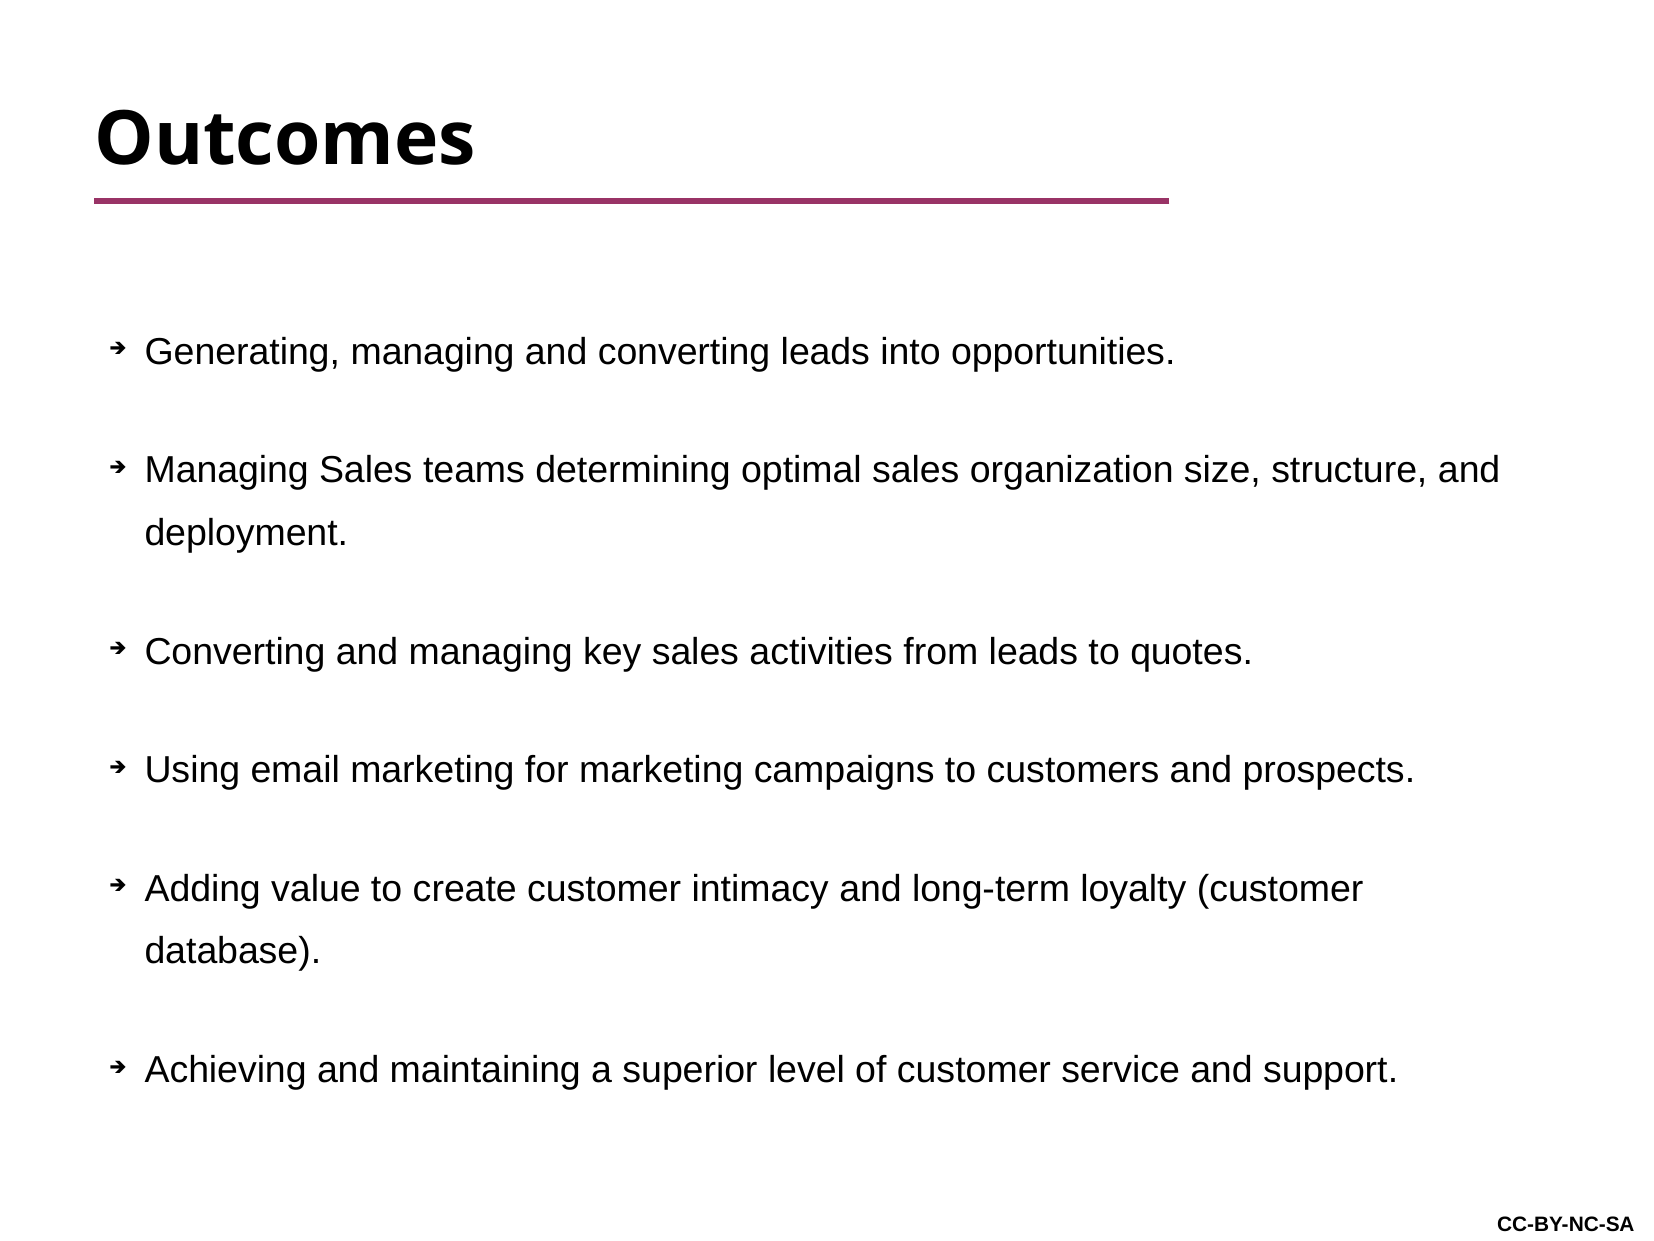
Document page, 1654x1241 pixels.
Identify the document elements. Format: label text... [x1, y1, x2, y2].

title Outcomes [94, 31, 1571, 239]
text_box [94, 239, 1571, 1228]
text_box Generating, managing and converting leads into opportunities. Managing Sales teams determining optimal sales organization size, structure, and deployment. Converting and managing key sales activities from leads to quotes. Using email marketing for marketing campaigns to customers and prospects. Adding value to create customer intimacy and long-term loyalty (customer database). Achieving and maintaining a superior level of customer service and support. [94, 259, 1548, 1154]
text_box CC-BY-NC-SA [1482, 1204, 1654, 1241]
